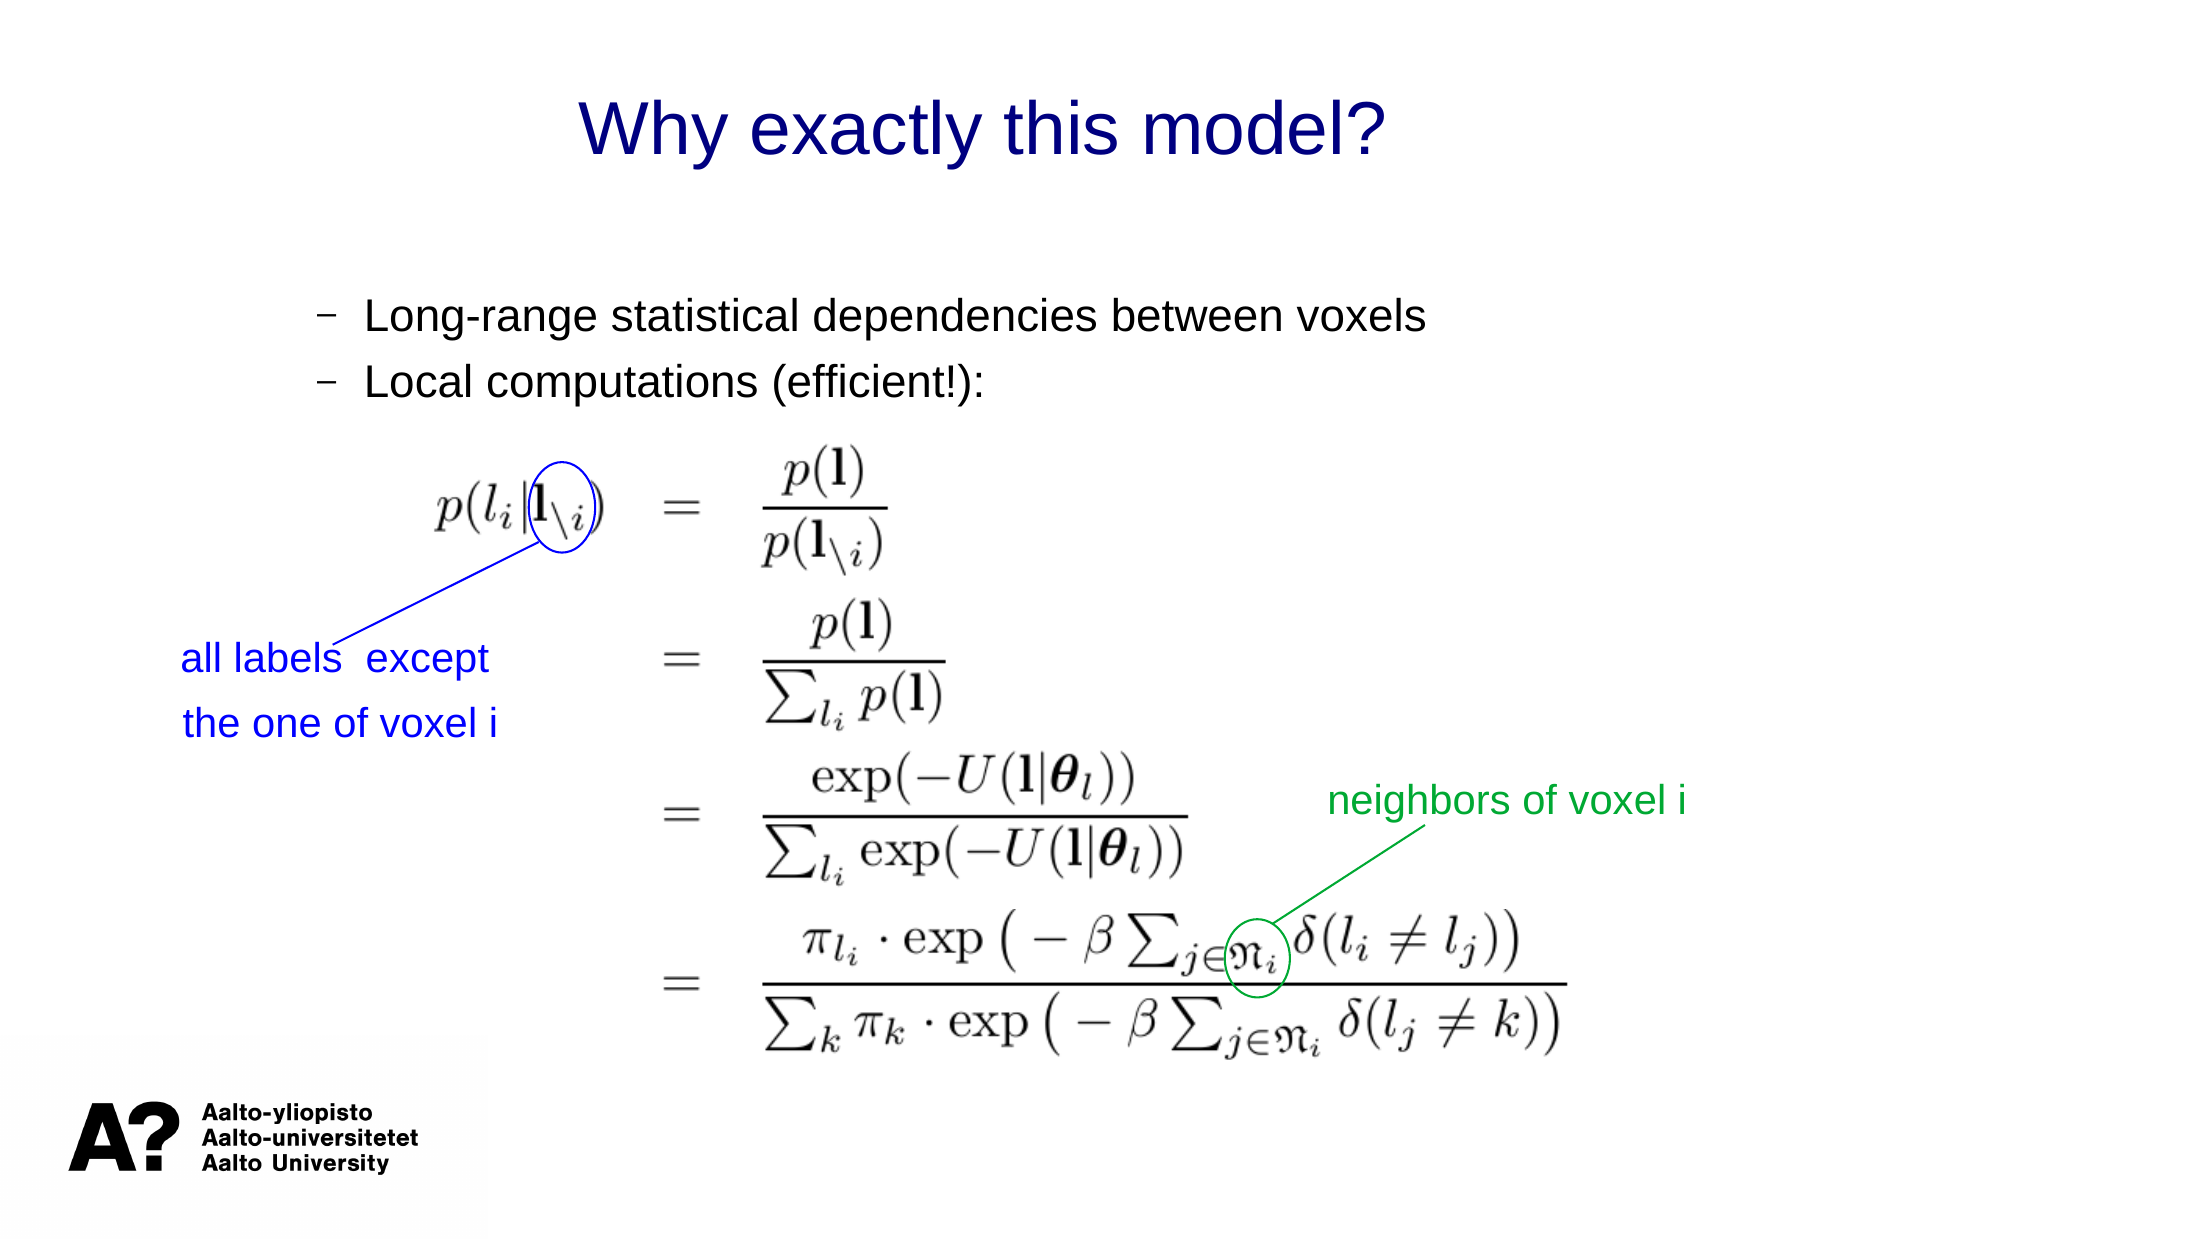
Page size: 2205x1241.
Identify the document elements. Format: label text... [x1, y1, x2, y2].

picture [433, 438, 1204, 892]
text_box neighbors of voxel i [1312, 765, 1876, 841]
title Why exactly this model? [326, 65, 1640, 179]
picture [530, 464, 594, 551]
text_box all labels except the one of voxel i [165, 623, 516, 766]
list Long-range statistical dependencies between voxels Local computations (efficient!): [227, 278, 1653, 450]
picture [1226, 921, 1288, 996]
picture [647, 909, 1569, 1071]
picture [0, 1035, 488, 1239]
